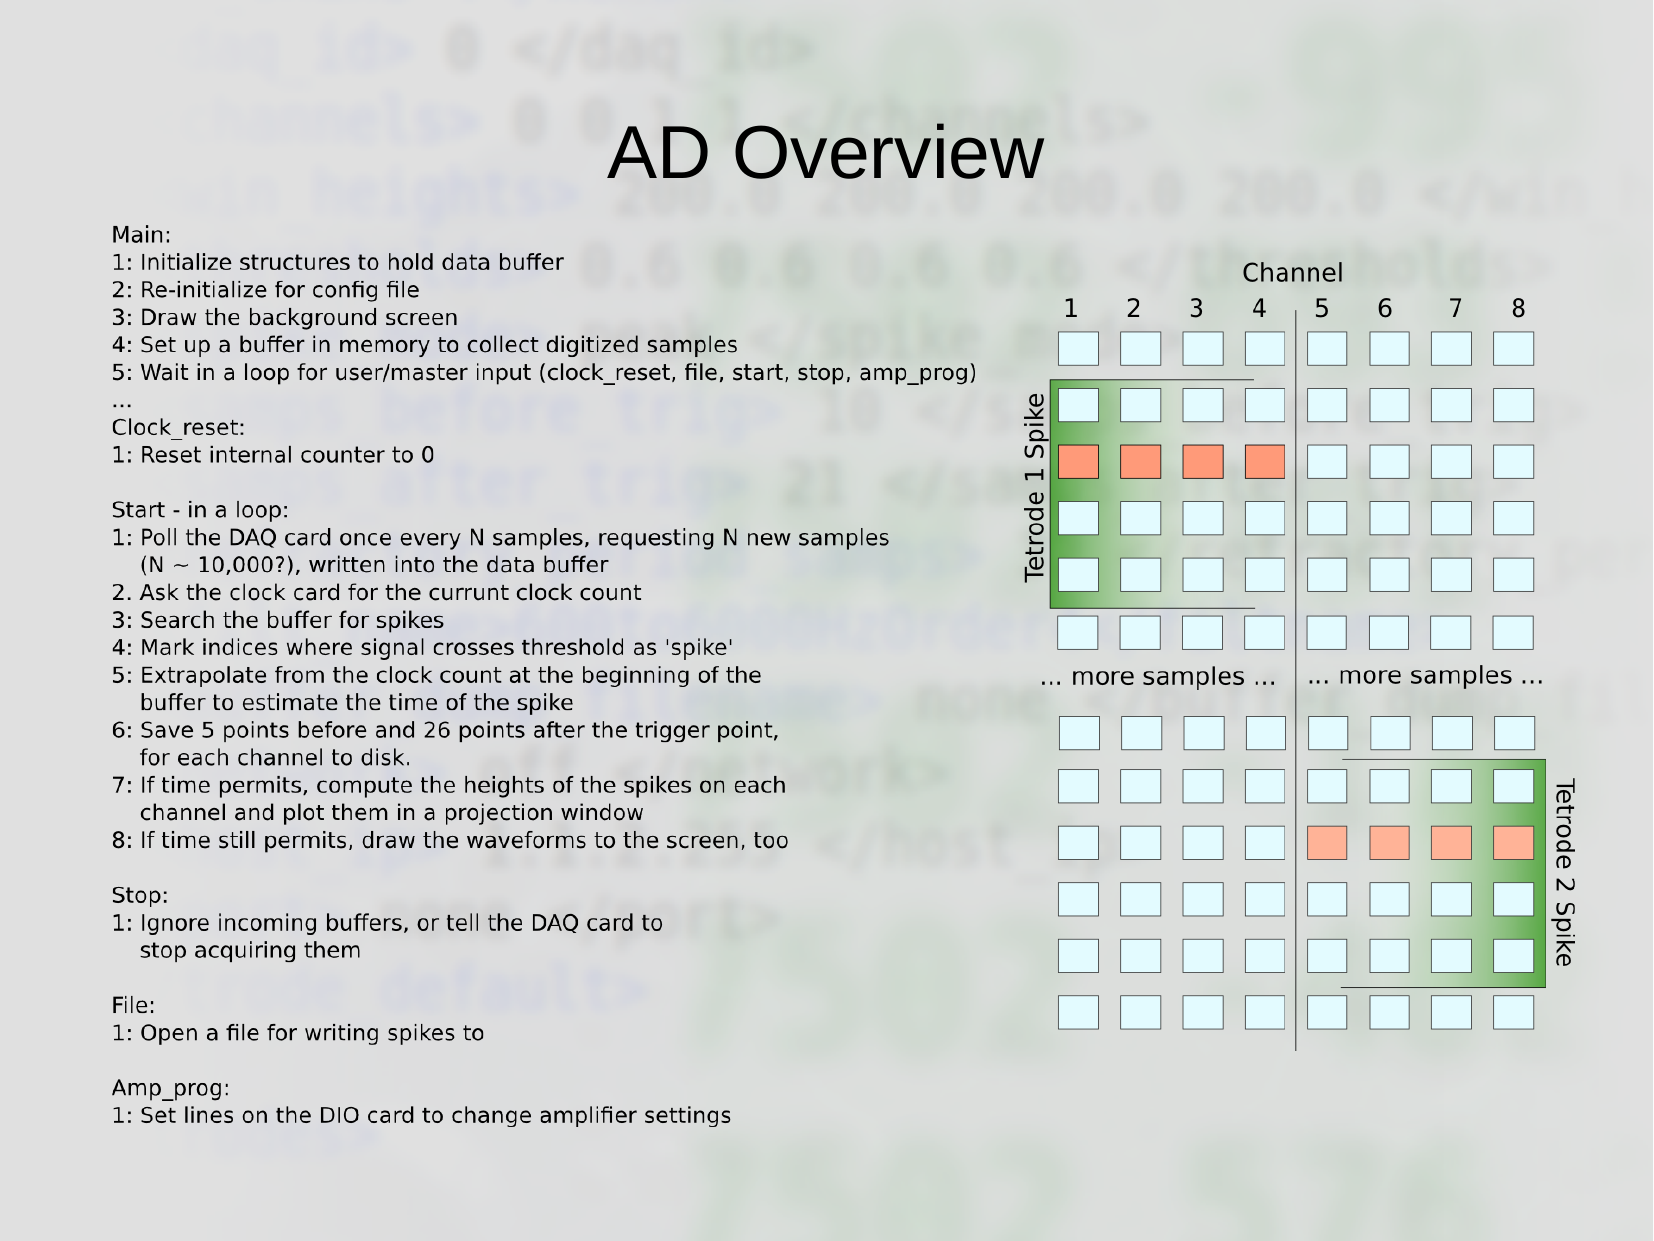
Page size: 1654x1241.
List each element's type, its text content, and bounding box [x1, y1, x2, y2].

title AD Overview [82, 49, 1571, 257]
picture [0, 0, 1654, 1241]
